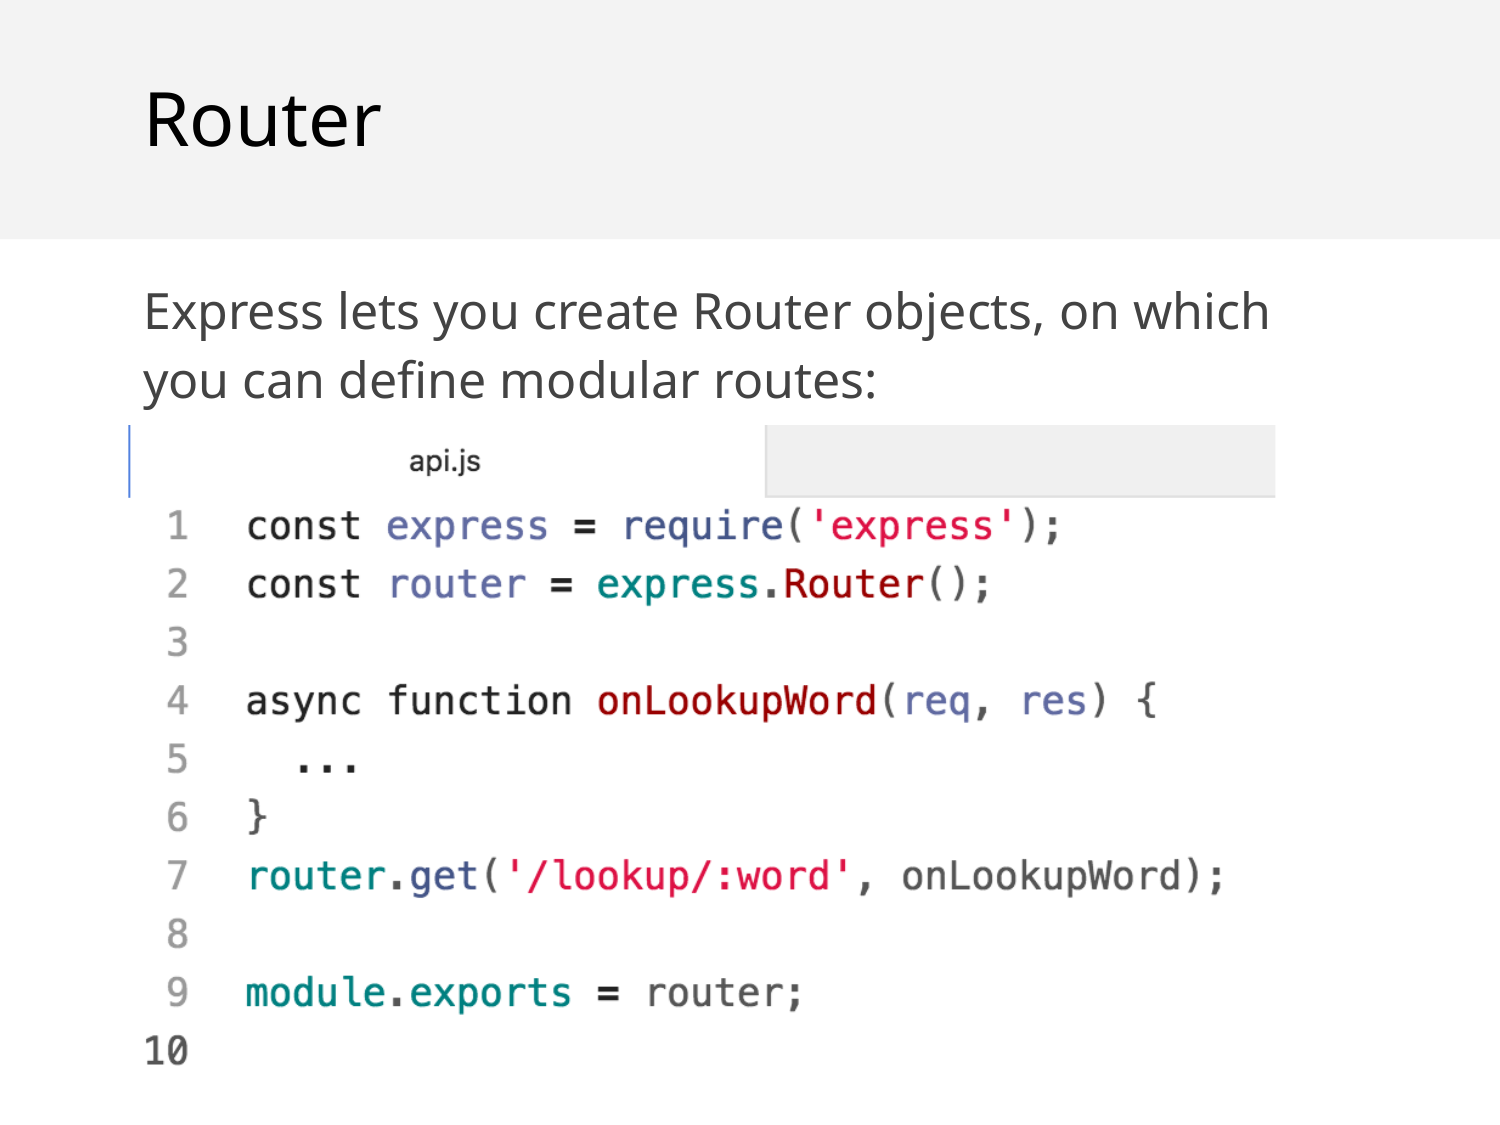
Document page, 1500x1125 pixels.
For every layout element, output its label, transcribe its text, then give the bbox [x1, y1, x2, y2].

title Router [128, 56, 1372, 183]
list Express lets you create Router objects, on which you can define modular routes: [128, 255, 1372, 426]
picture [128, 425, 1276, 1081]
